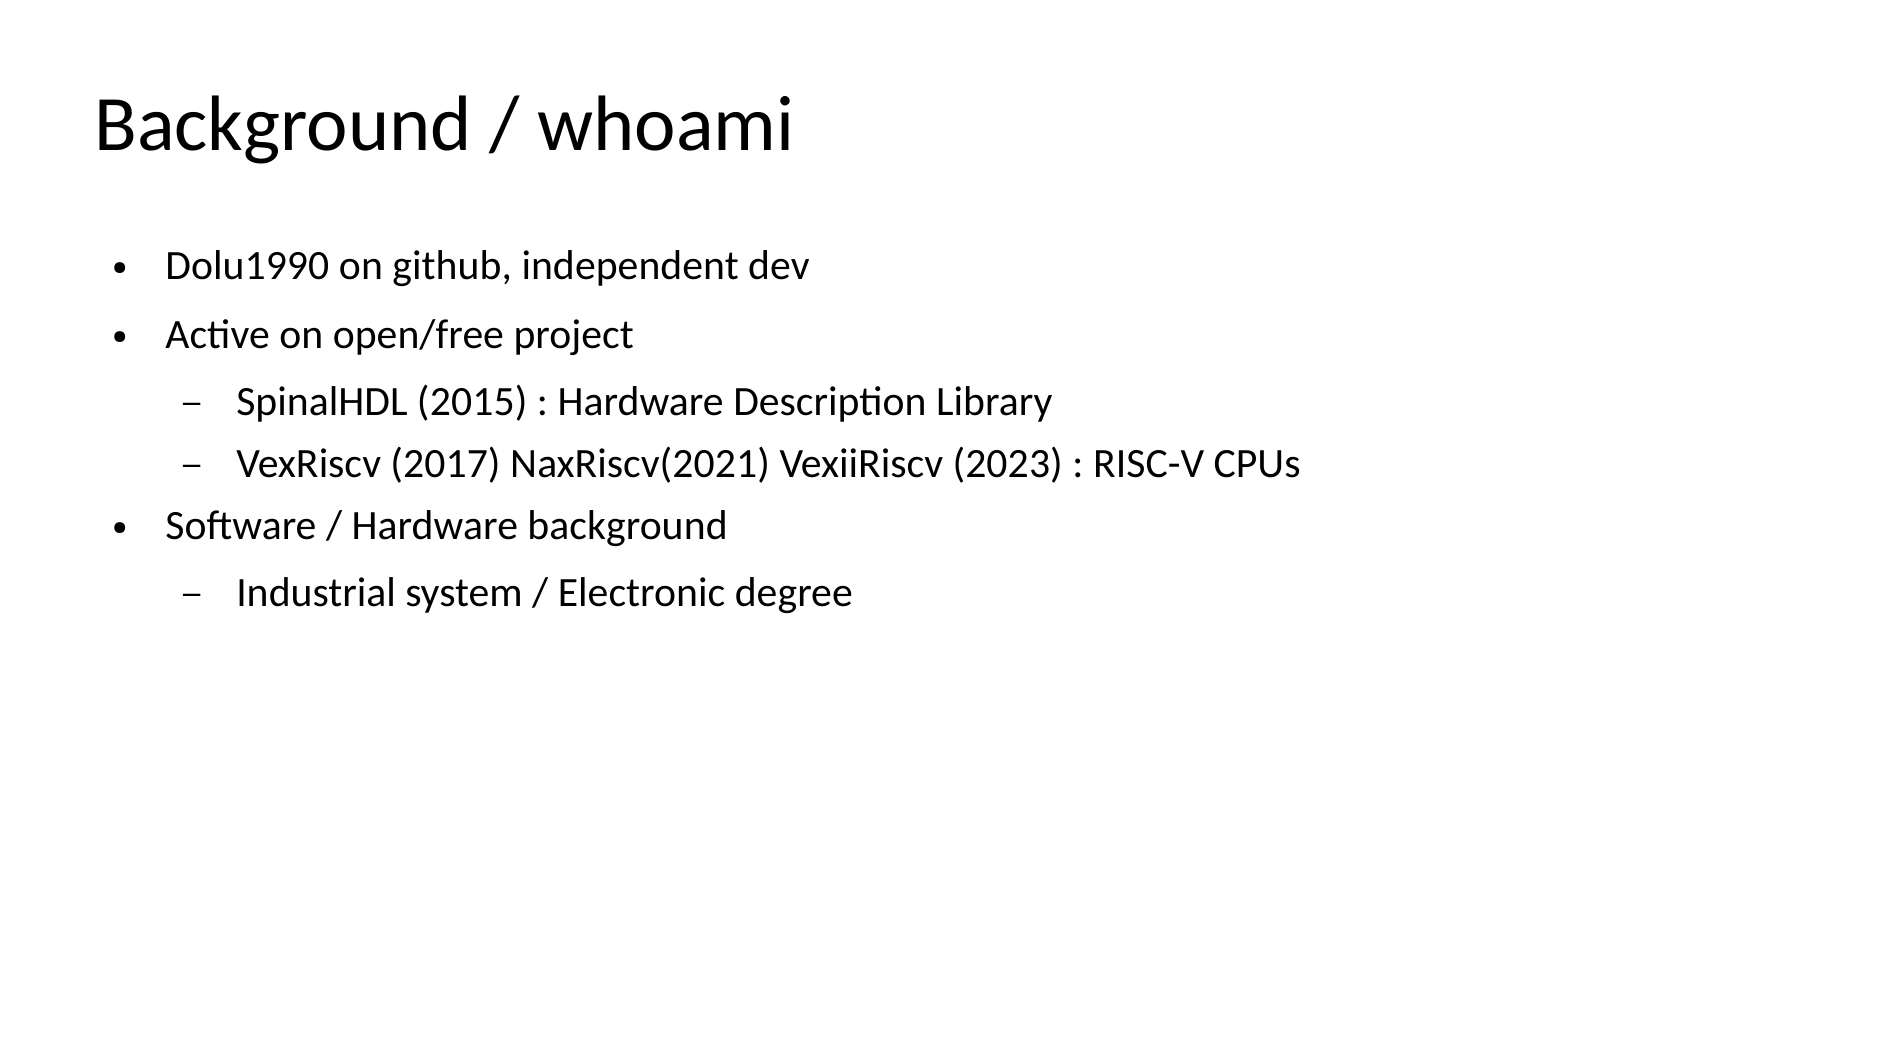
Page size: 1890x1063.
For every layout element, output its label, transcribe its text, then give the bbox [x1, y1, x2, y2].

list Dolu1990 on github, independent dev Active on open/free project SpinalHDL (2015) : Hardware Description Library VexRiscv (2017) NaxRiscv(2021) VexiiRiscv (2023) : RISC-V CPUs Software / Hardware background Industrial system / Electronic degree [94, 248, 1890, 957]
title Background / whoami [94, 42, 1796, 220]
